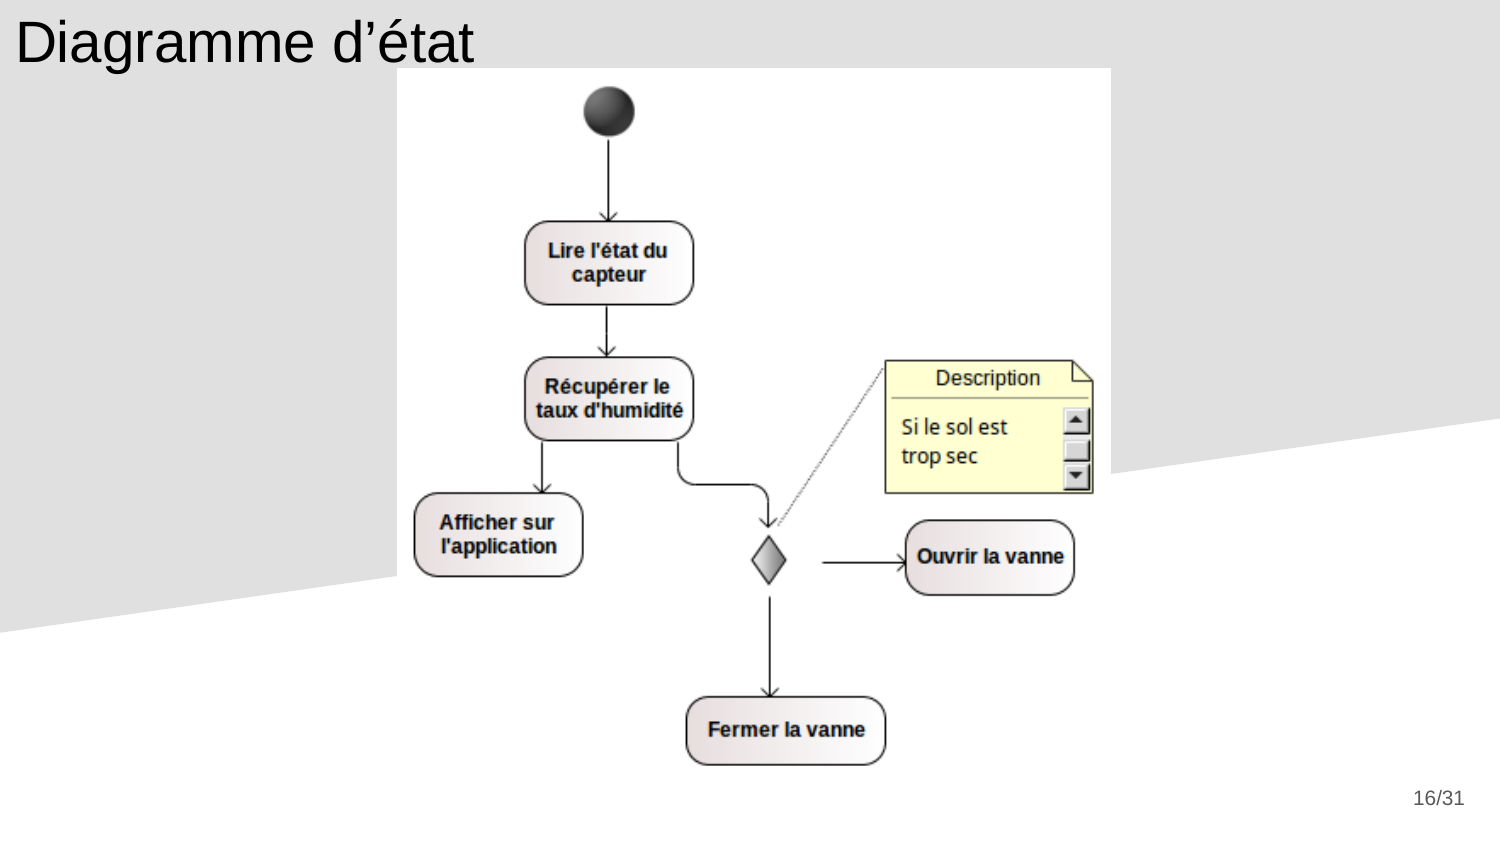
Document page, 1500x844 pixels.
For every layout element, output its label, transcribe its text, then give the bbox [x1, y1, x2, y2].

title Diagramme d’état [0, 0, 1398, 83]
slide_number <numéro>/31 [1389, 764, 1480, 830]
picture [397, 68, 1111, 783]
